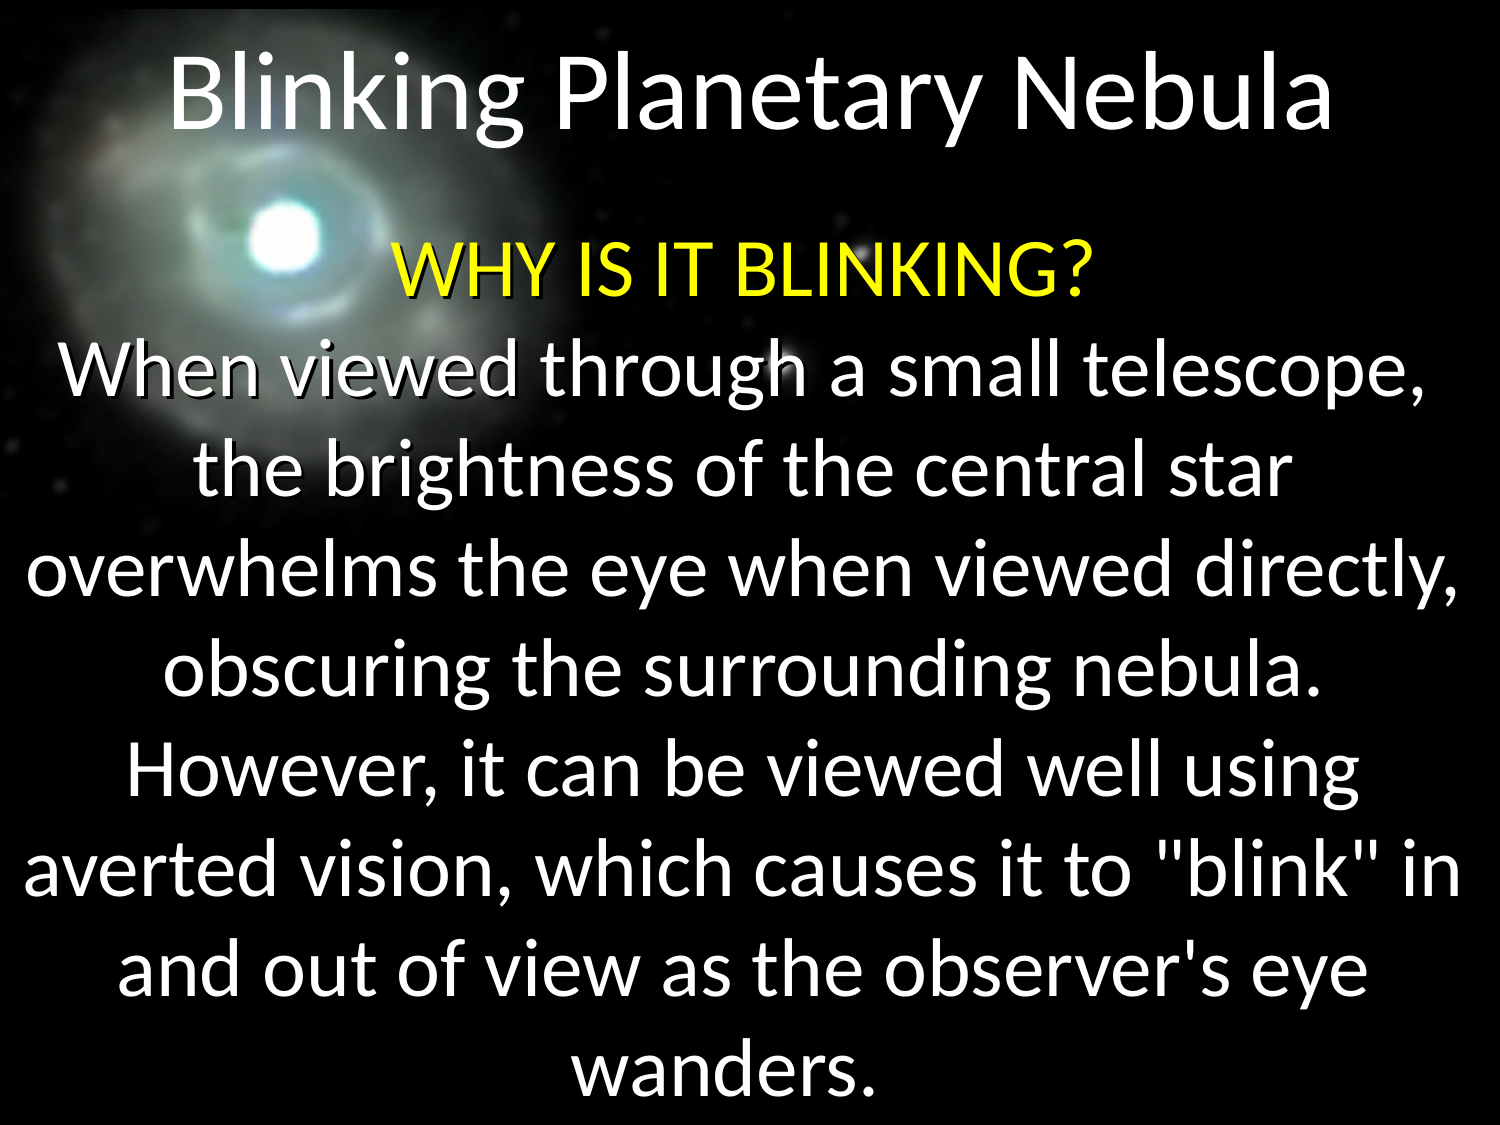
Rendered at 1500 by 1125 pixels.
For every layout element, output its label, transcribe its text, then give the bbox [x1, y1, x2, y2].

picture [0, 9, 1064, 205]
text_box Blinking Planetary Nebula [4, 9, 1500, 161]
text_box WHY IS IT BLINKING? When viewed through a small telescope, the brightness of the central star overwhelms the eye when viewed directly, obscuring the surrounding nebula. However, it can be viewed well using averted vision, which causes it to "blink" in and out of view as the observer's eye wanders. [0, 205, 1494, 1125]
